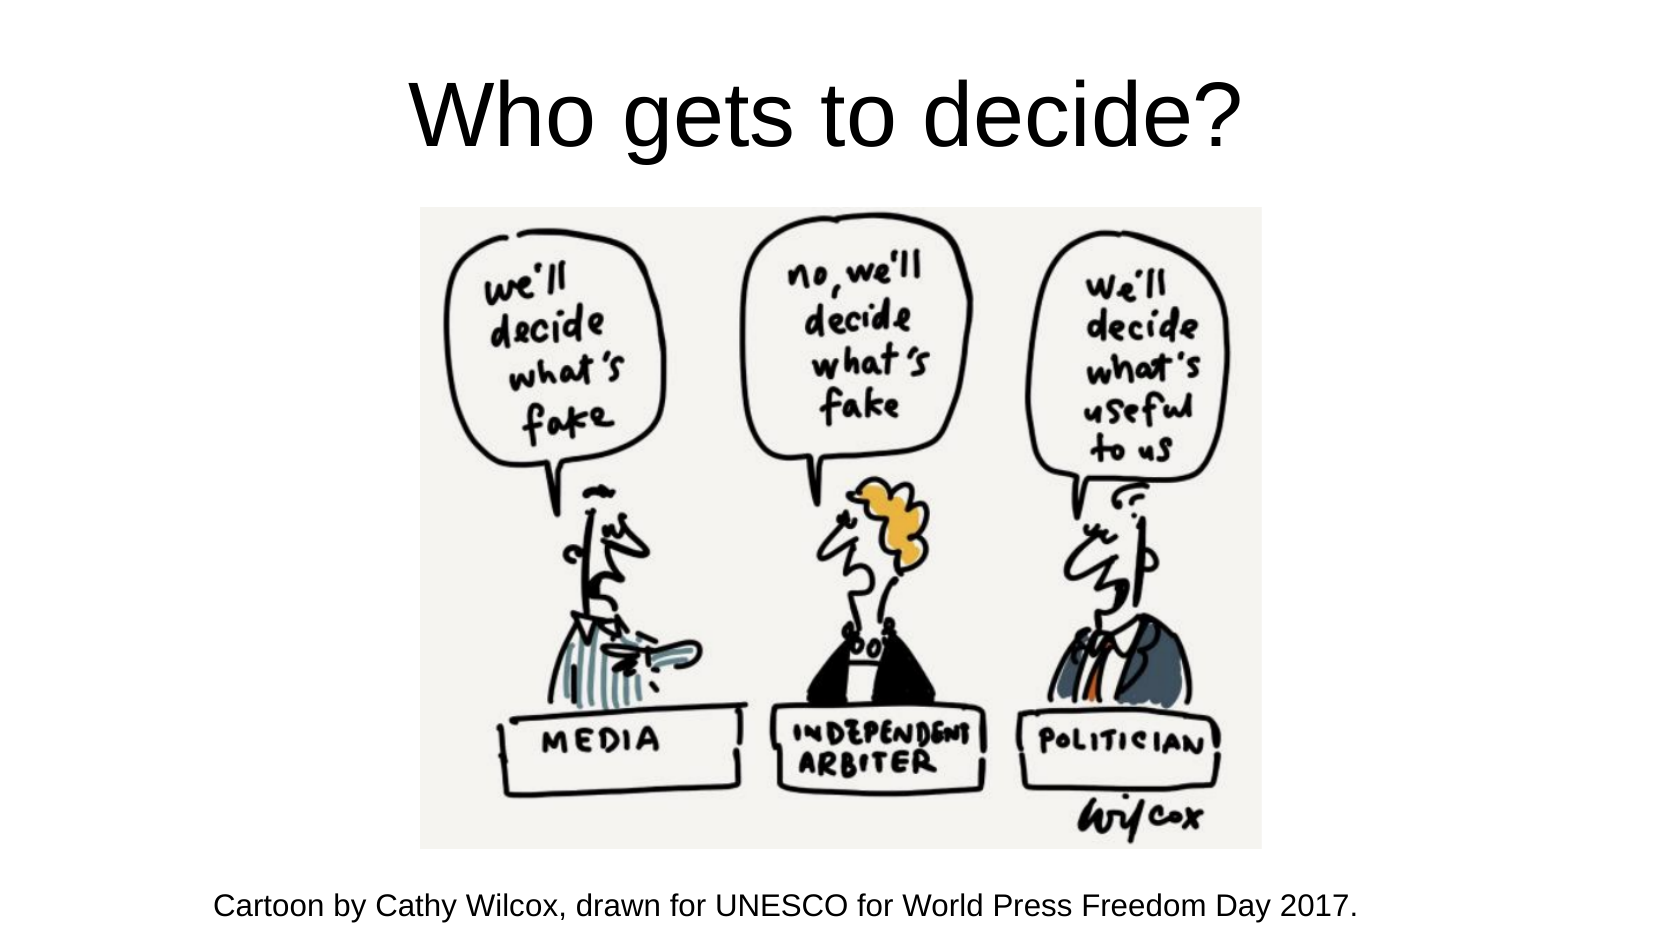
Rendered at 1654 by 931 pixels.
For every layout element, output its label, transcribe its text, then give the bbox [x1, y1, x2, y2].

picture [420, 207, 1263, 849]
text_box Cartoon by Cathy Wilcox, drawn for UNESCO for World Press Freedom Day 2017. [198, 880, 1654, 931]
title Who gets to decide? [82, 37, 1571, 193]
